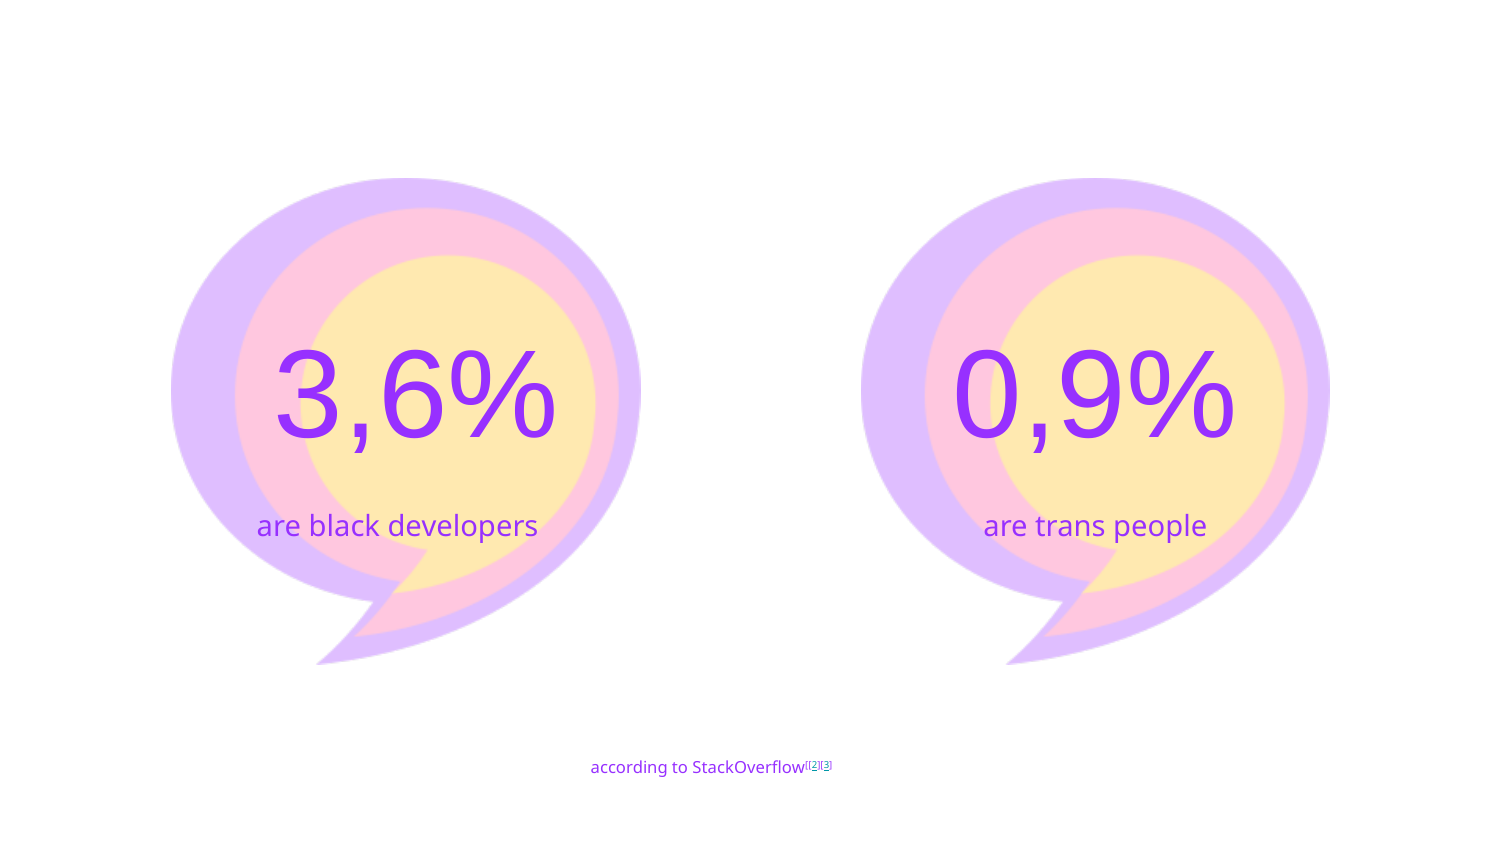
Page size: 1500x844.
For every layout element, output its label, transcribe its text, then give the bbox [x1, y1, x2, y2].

picture [171, 178, 641, 254]
picture [861, 478, 1330, 487]
list are black developers [45, 487, 724, 590]
picture [171, 478, 641, 487]
text_box according to StackOverflow[[2][3] [380, 739, 1043, 817]
list are trans people [724, 487, 1467, 590]
picture [861, 590, 1330, 665]
title 3,6% [45, 254, 724, 478]
picture [171, 590, 641, 665]
picture [861, 178, 1330, 254]
title 0,9% [724, 254, 1467, 478]
